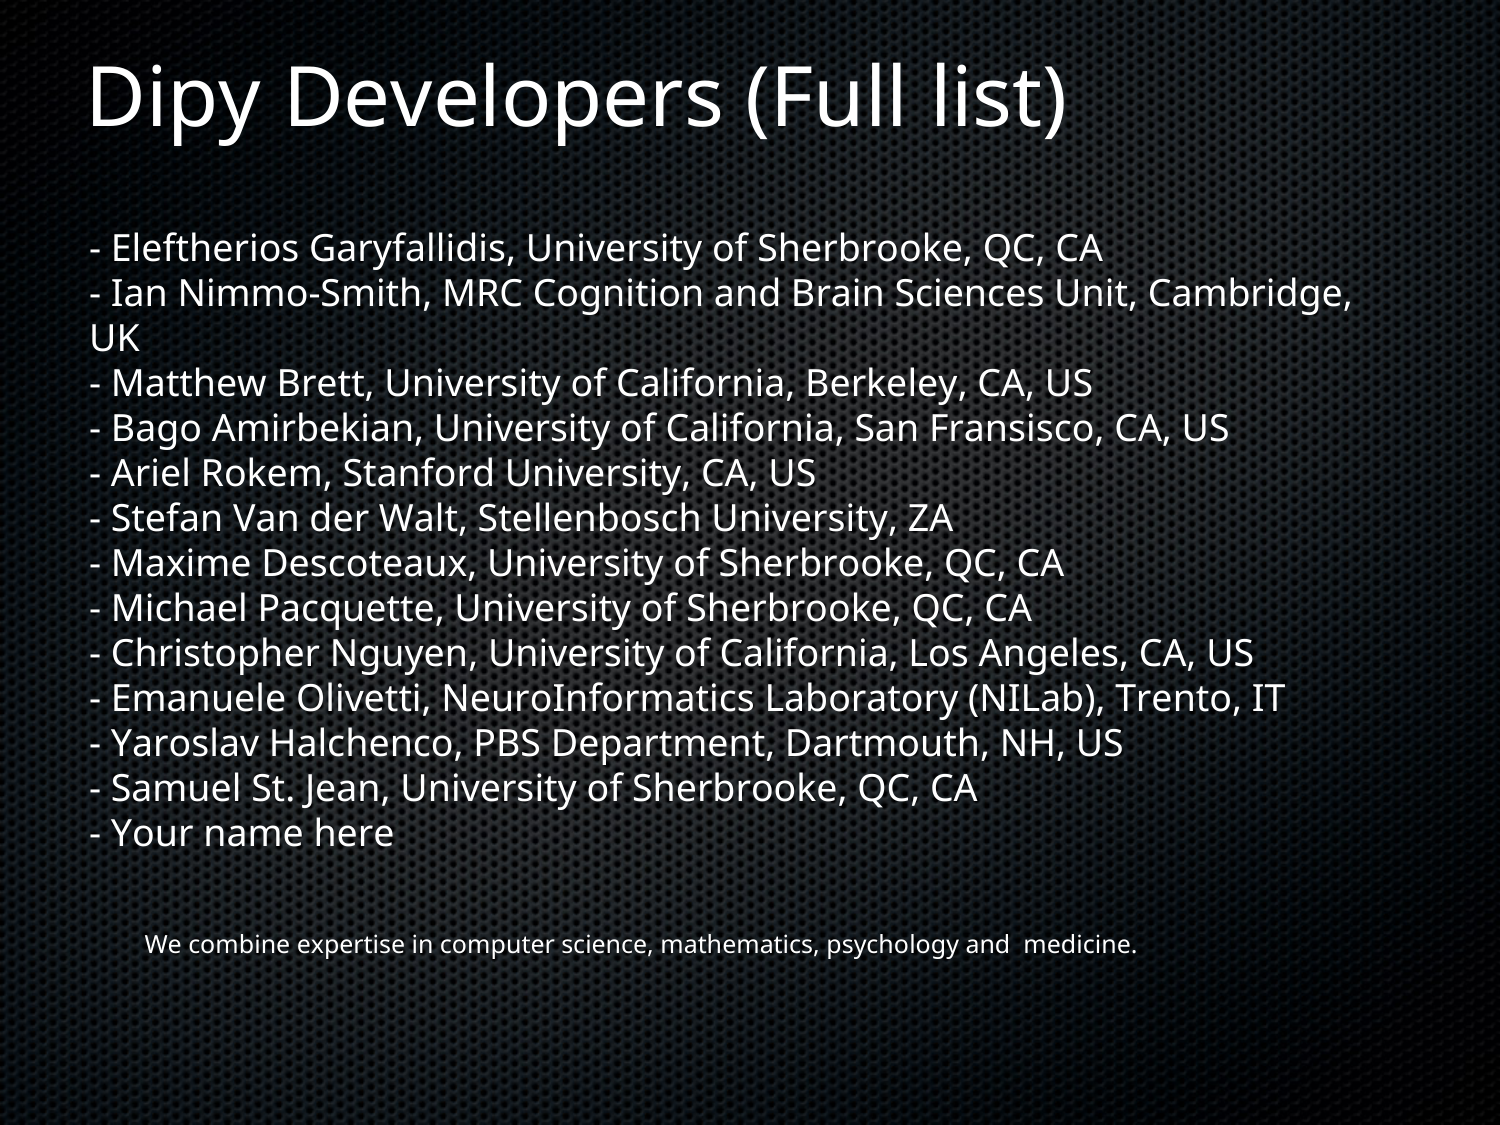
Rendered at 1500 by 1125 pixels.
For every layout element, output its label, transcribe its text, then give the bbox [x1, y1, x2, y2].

text_box - Eleftherios Garyfallidis, University of Sherbrooke, QC, CA - Ian Nimmo-Smith, MRC Cognition and Brain Sciences Unit, Cambridge, UK - Matthew Brett, University of California, Berkeley, CA, US - Bago Amirbekian, University of California, San Fransisco, CA, US - Ariel Rokem, Stanford University, CA, US - Stefan Van der Walt, Stellenbosch University, ZA - Maxime Descoteaux, University of Sherbrooke, QC, CA - Michael Pacquette, University of Sherbrooke, QC, CA - Christopher Nguyen, University of California, Los Angeles, CA, US - Emanuele Olivetti, NeuroInformatics Laboratory (NILab), Trento, IT - Yaroslav Halchenco, PBS Department, Dartmouth, NH, US - Samuel St. Jean, University of Sherbrooke, QC, CA - Your name here [74, 145, 1394, 1023]
text_box Dipy Developers (Full list) [70, 35, 1176, 151]
text_box We combine expertise in computer science, mathematics, psychology and medicine. [129, 921, 1232, 967]
picture [0, 0, 1500, 1125]
